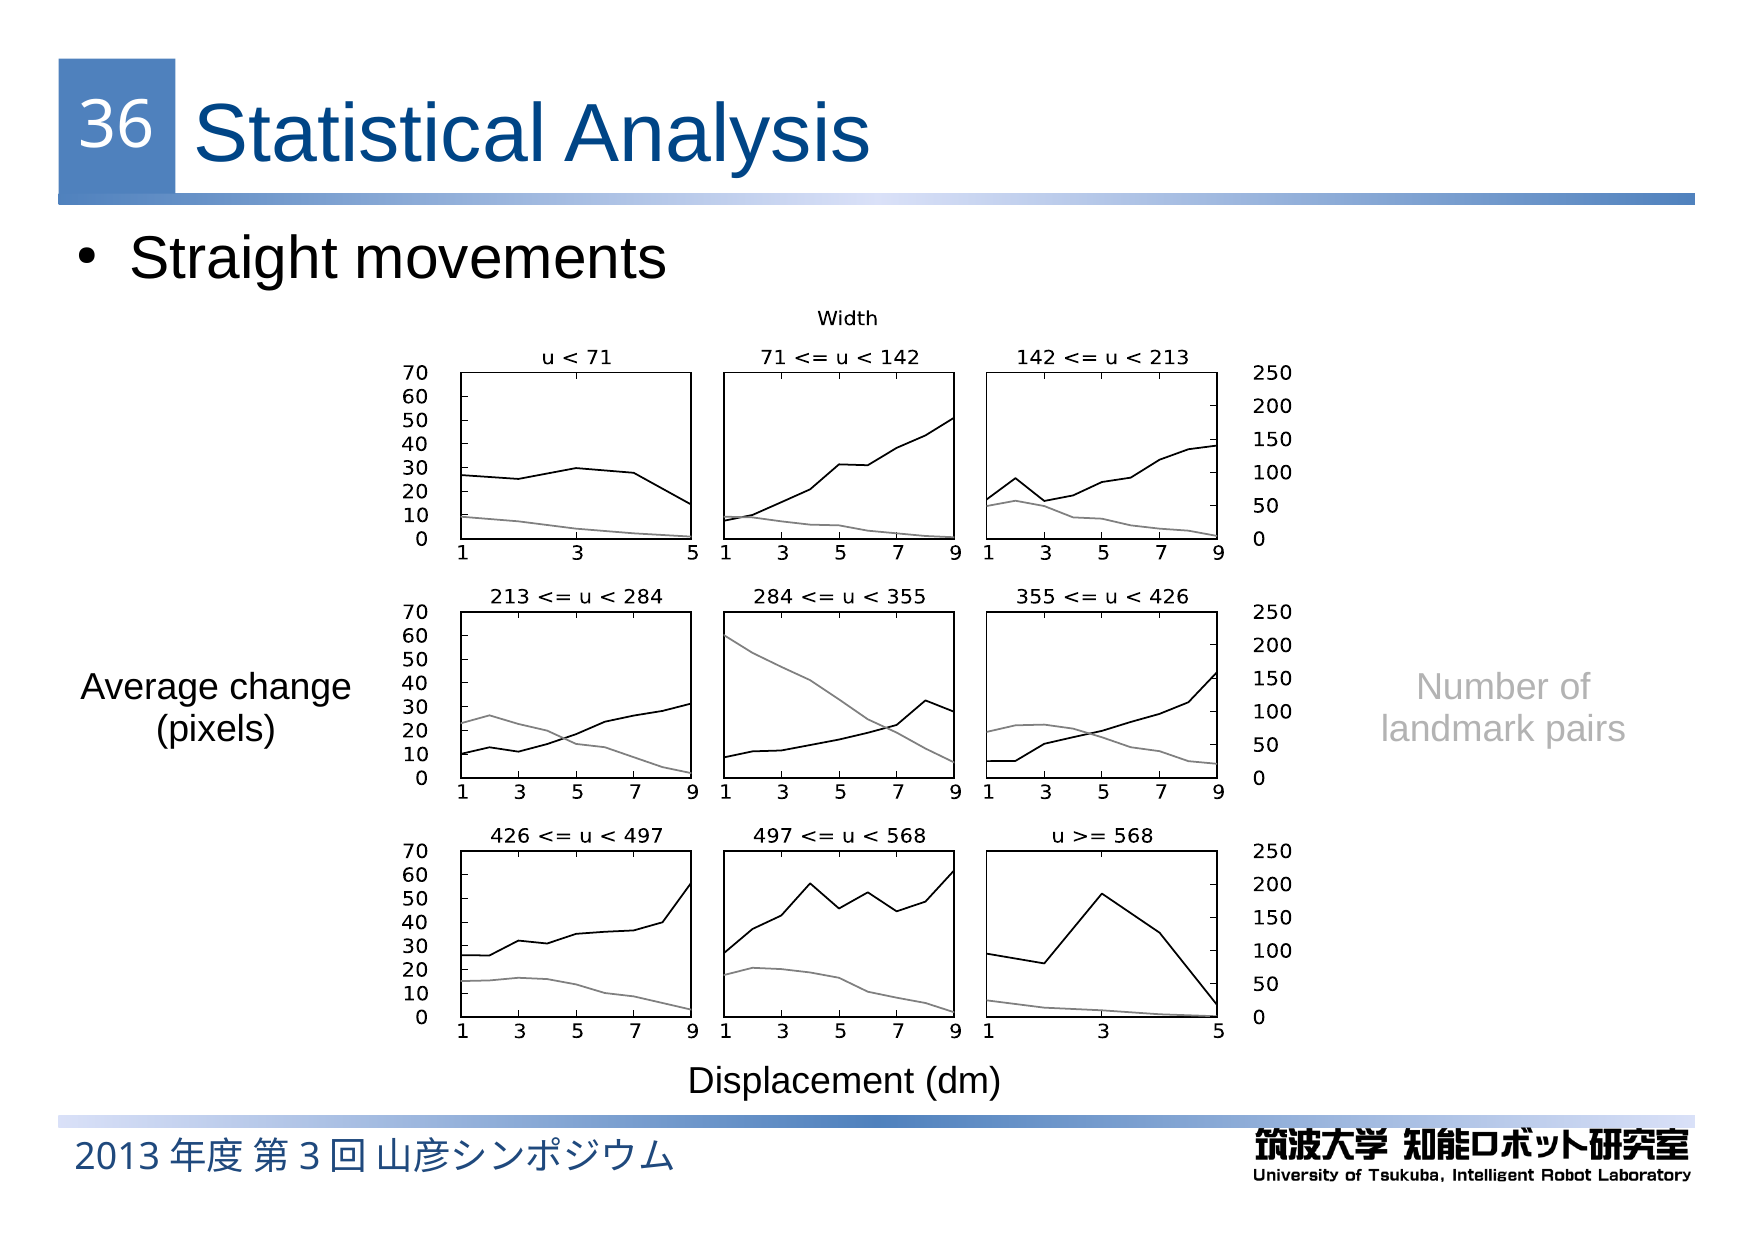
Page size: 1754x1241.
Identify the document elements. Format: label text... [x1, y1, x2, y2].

text_box Number of landmark pairs [1345, 658, 1661, 758]
text_box Displacement (dm) [538, 1051, 1151, 1109]
text_box Average change (pixels) [58, 658, 374, 758]
picture [388, 298, 1303, 1049]
title Statistical Analysis [193, 61, 1651, 205]
picture [1252, 1127, 1691, 1182]
list Straight movements [58, 223, 1696, 876]
